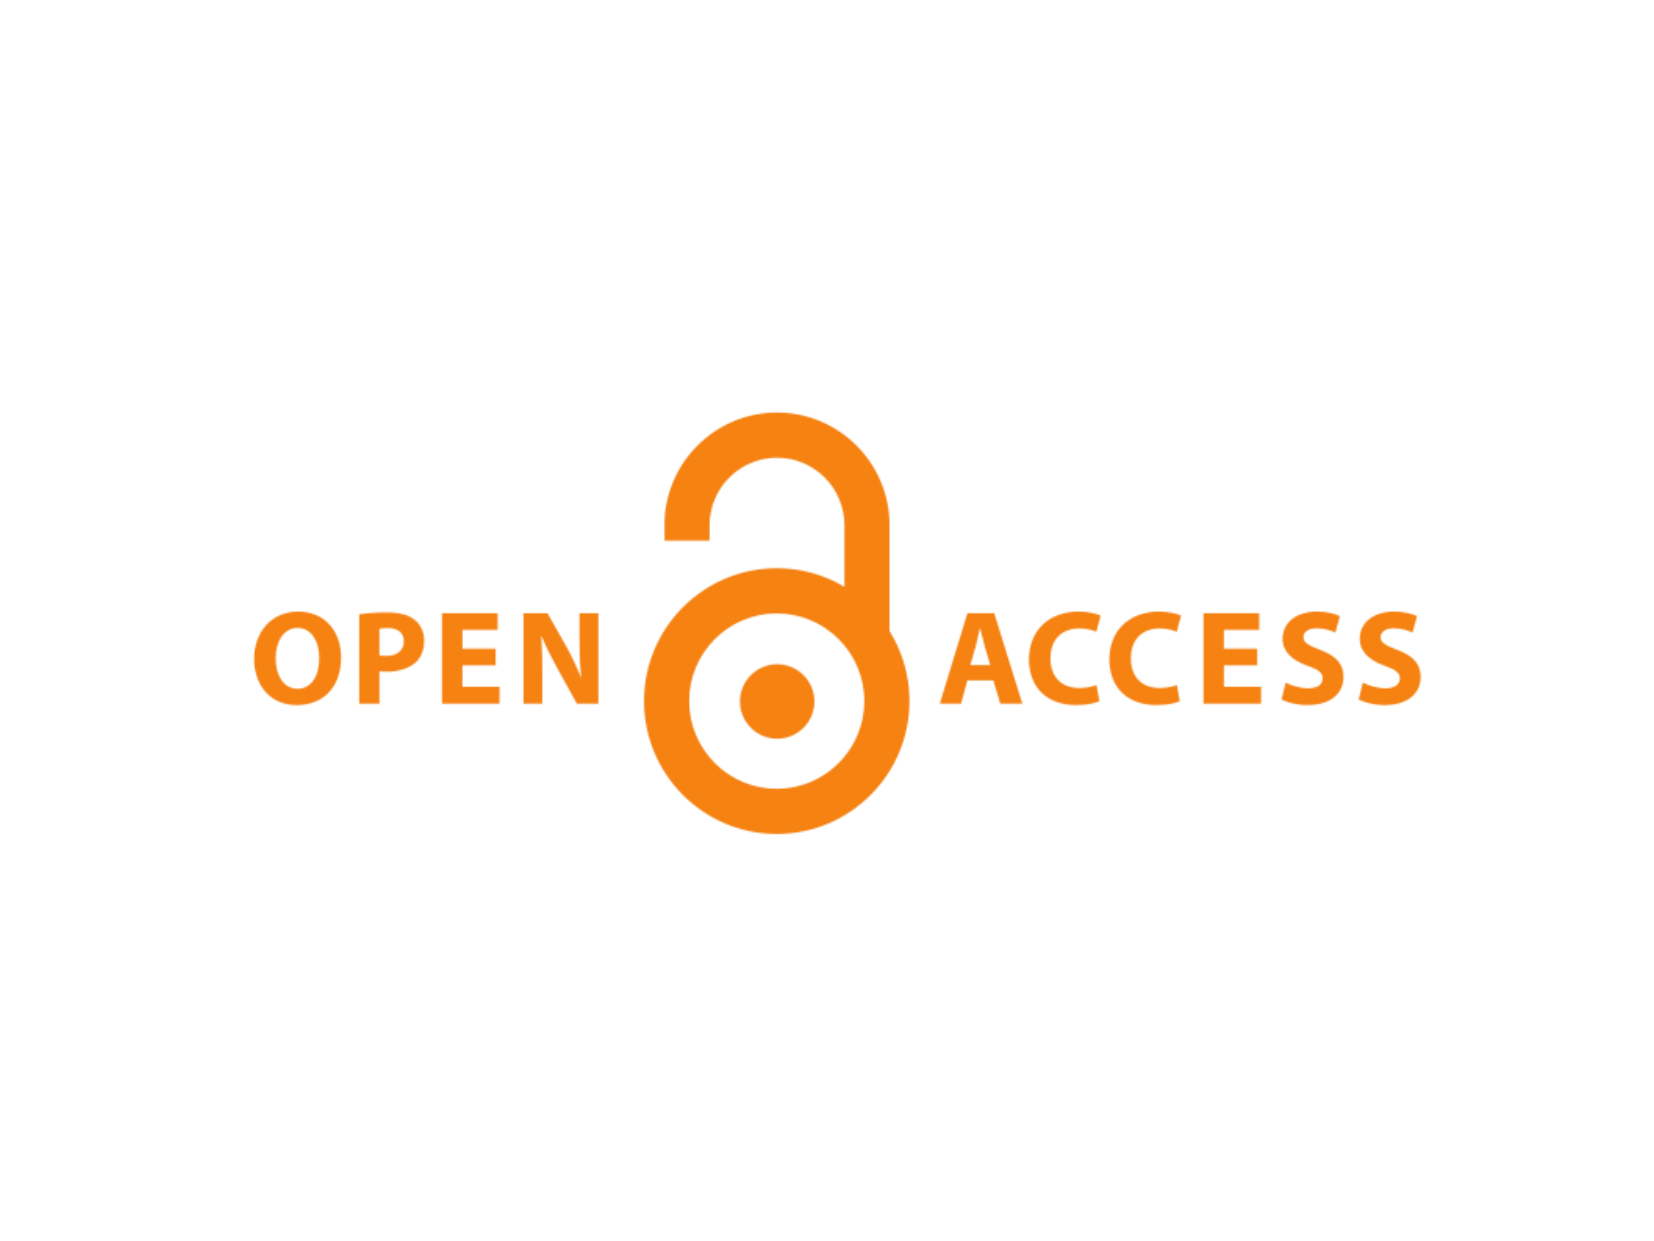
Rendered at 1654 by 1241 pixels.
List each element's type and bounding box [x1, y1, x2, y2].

picture [208, 374, 1459, 875]
